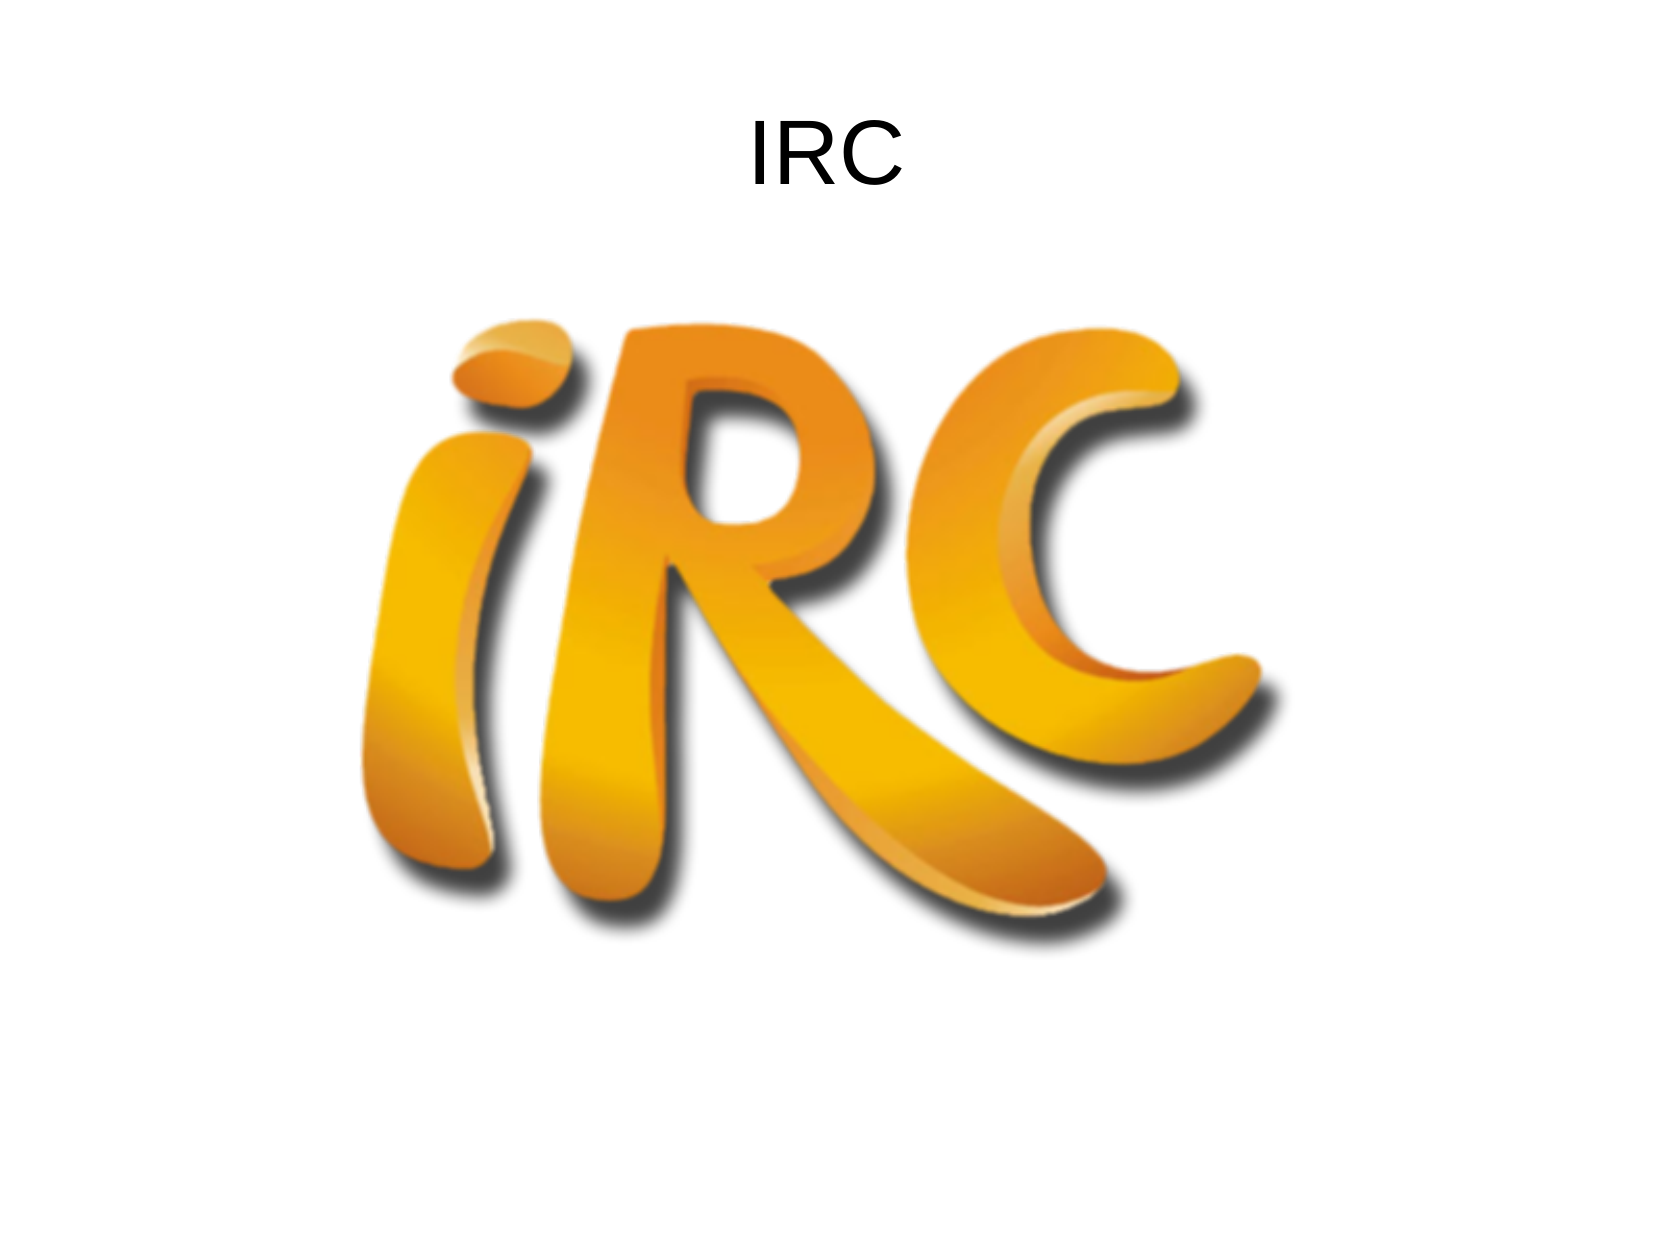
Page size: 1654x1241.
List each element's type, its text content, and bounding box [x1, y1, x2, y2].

picture [340, 263, 1330, 987]
title IRC [82, 49, 1571, 257]
